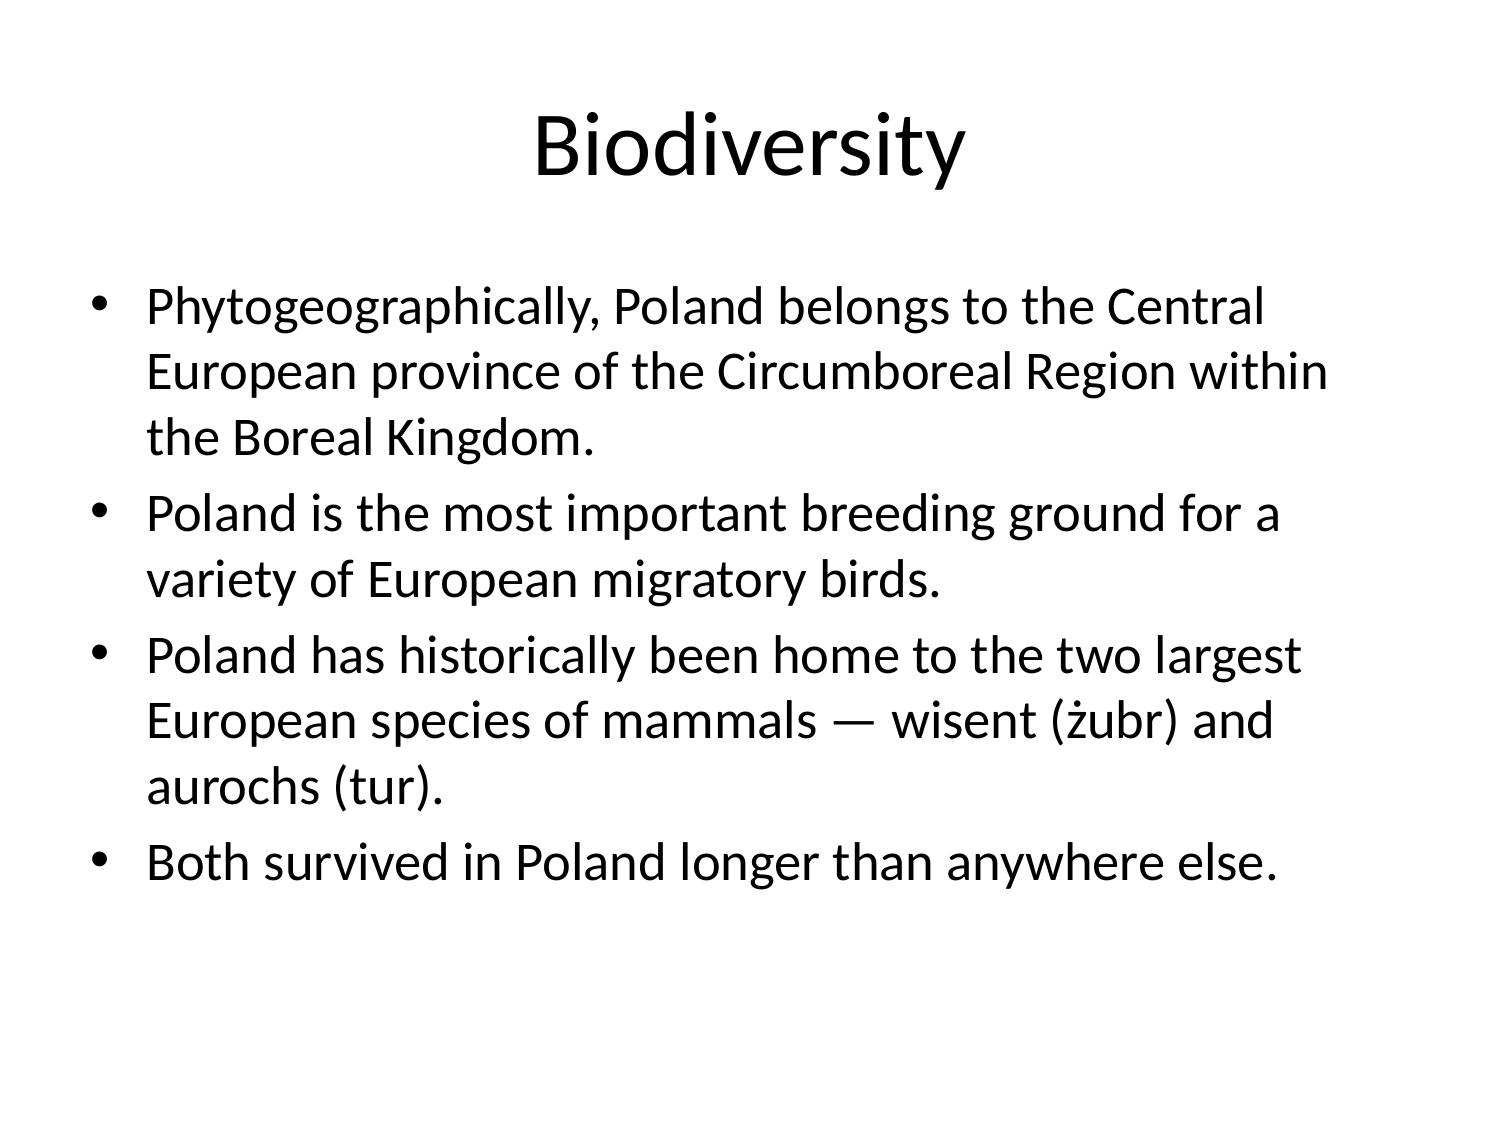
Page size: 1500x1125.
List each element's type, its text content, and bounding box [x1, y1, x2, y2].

list Phytogeographically, Poland belongs to the Central European province of the Circumboreal Region within the Boreal Kingdom. Poland is the most important breeding ground for a variety of European migratory birds. Poland has historically been home to the two largest European species of mammals — wisent (żubr) and aurochs (tur). Both survived in Poland longer than anywhere else. [75, 262, 1425, 1005]
title Biodiversity [75, 45, 1425, 233]
